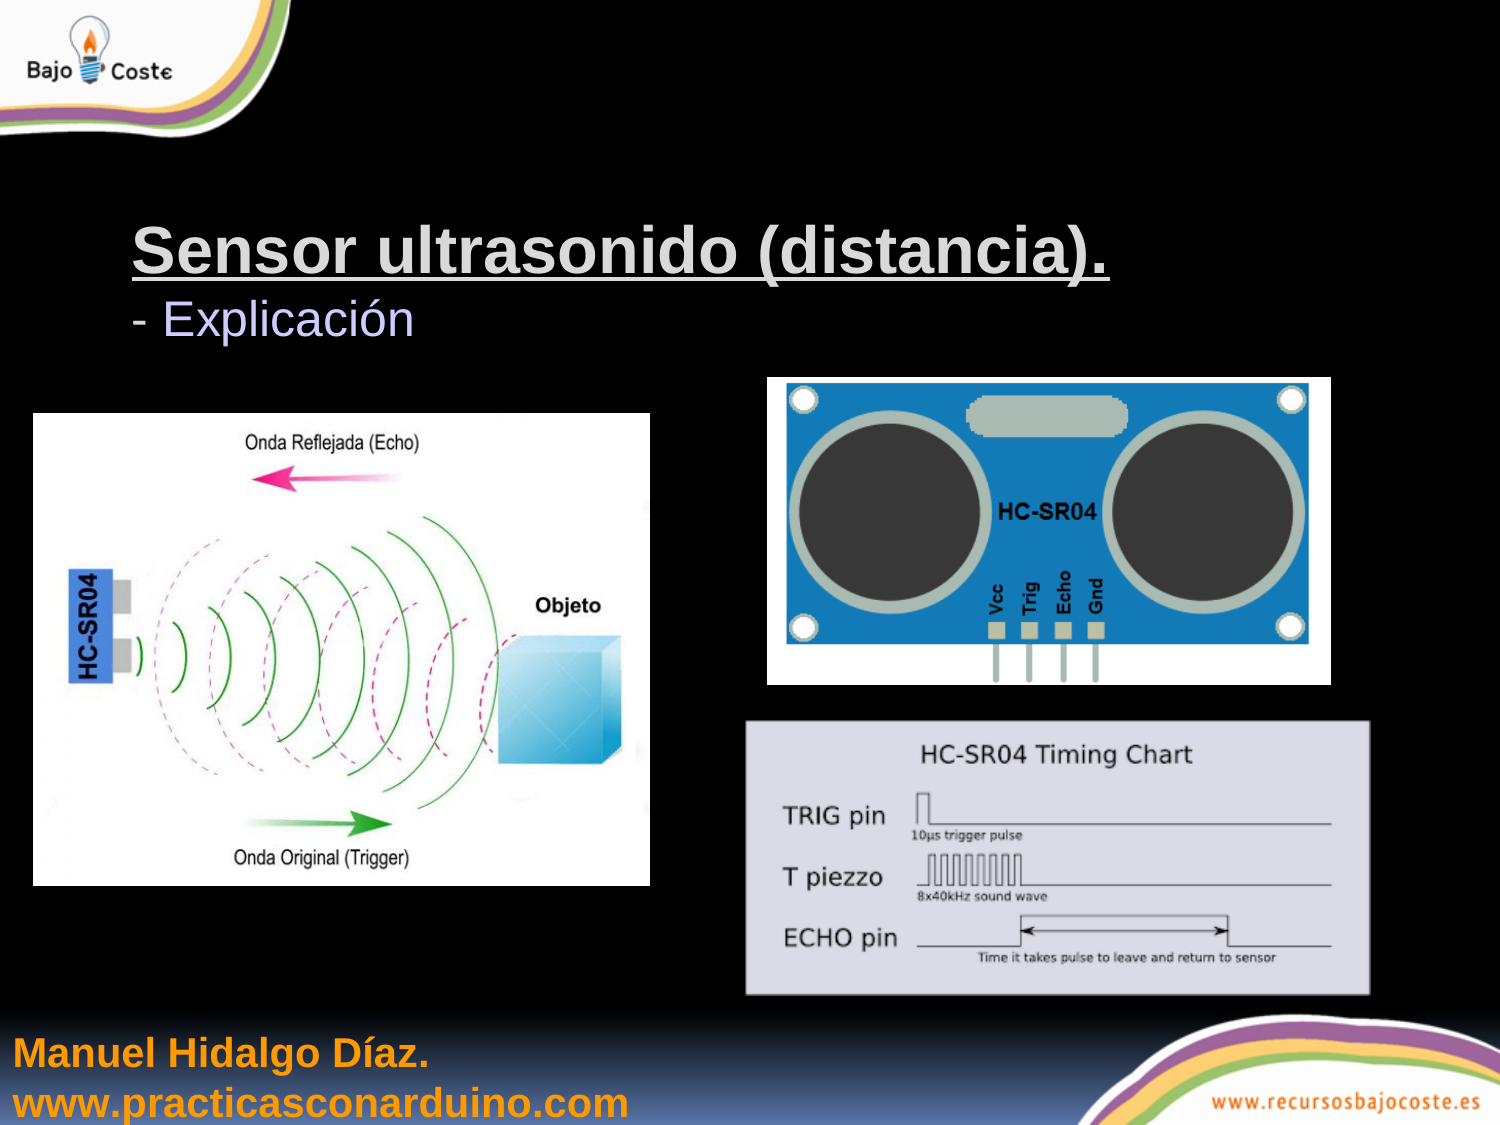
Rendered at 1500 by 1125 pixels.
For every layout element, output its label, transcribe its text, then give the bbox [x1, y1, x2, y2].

text_box Sensor ultrasonido (distancia). - Explicación [117, 199, 1416, 961]
picture [0, 0, 1500, 1125]
text_box Manuel Hidalgo Díaz. www.practicasconarduino.com [0, 1017, 683, 1125]
